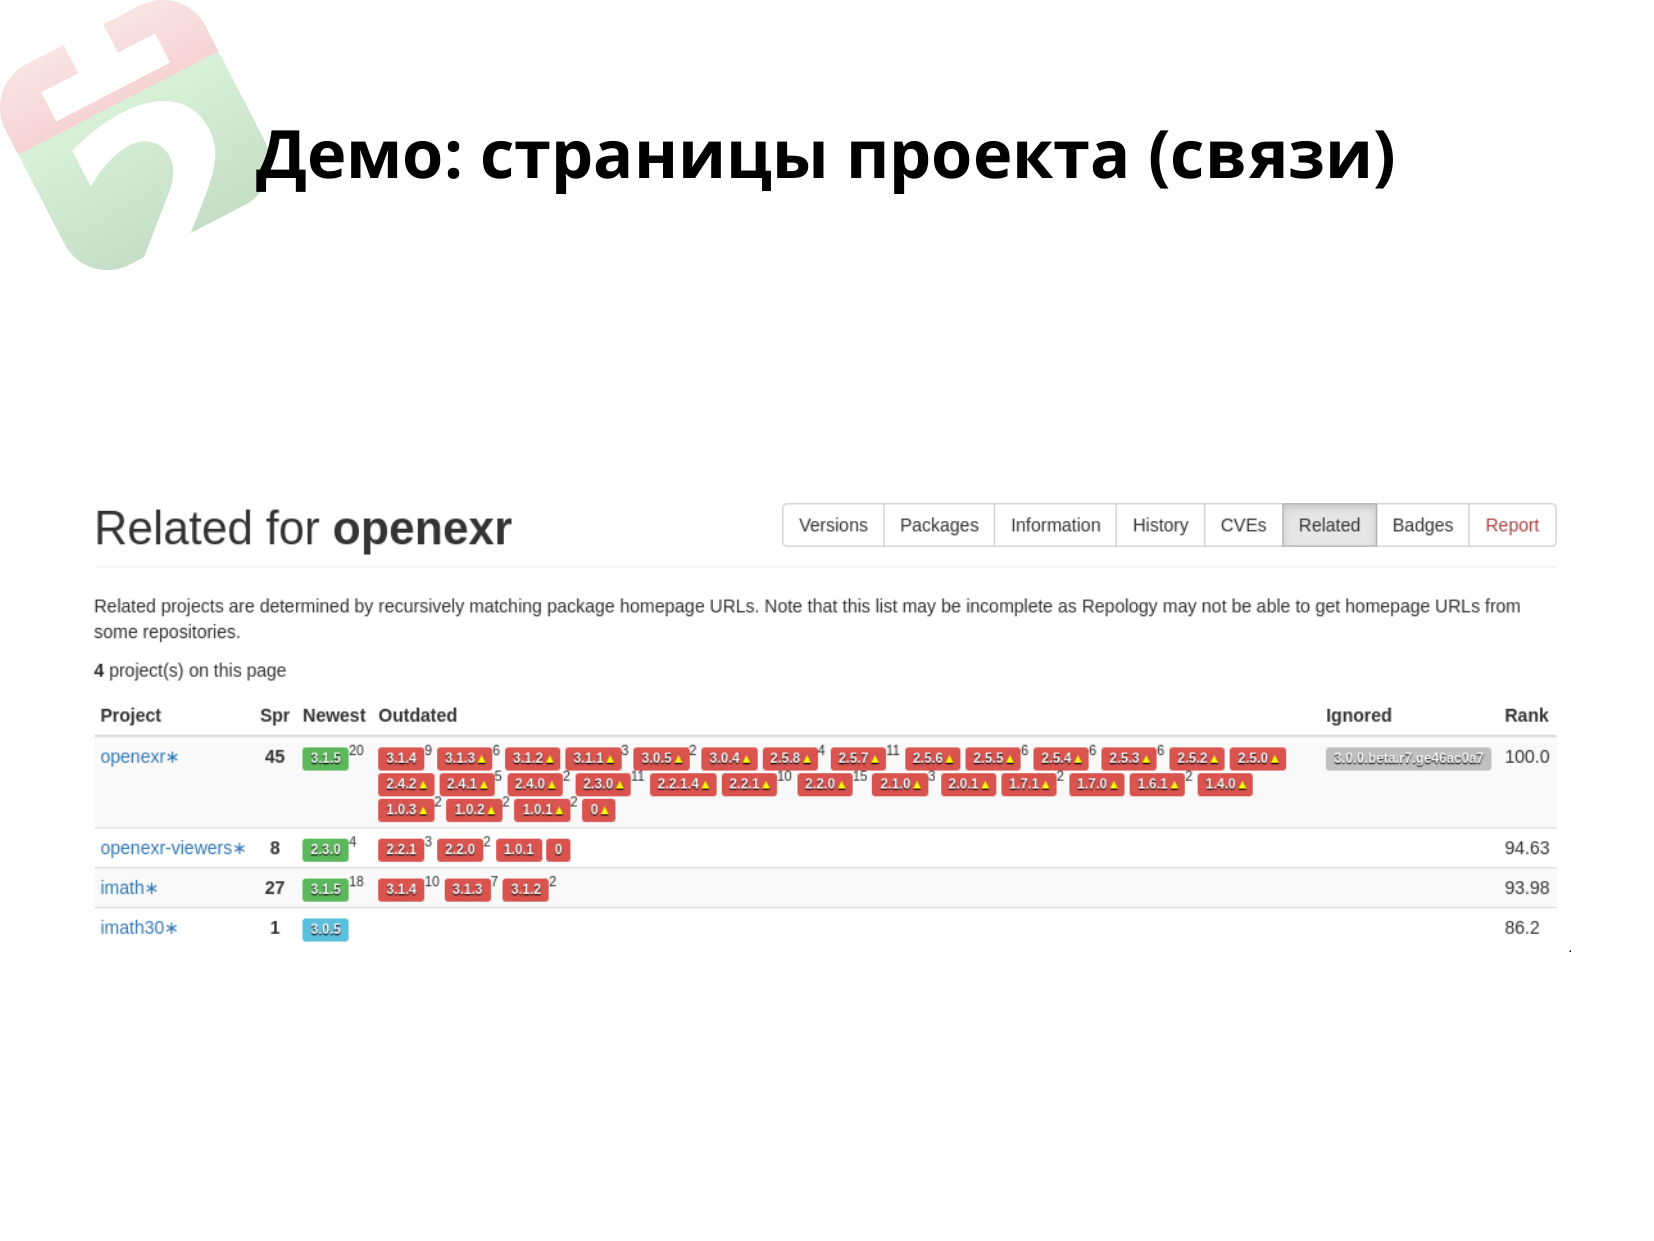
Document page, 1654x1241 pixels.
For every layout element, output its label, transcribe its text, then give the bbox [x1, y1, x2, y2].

picture [82, 289, 1571, 1155]
title Демо: страницы проекта (связи) [82, 49, 1571, 257]
